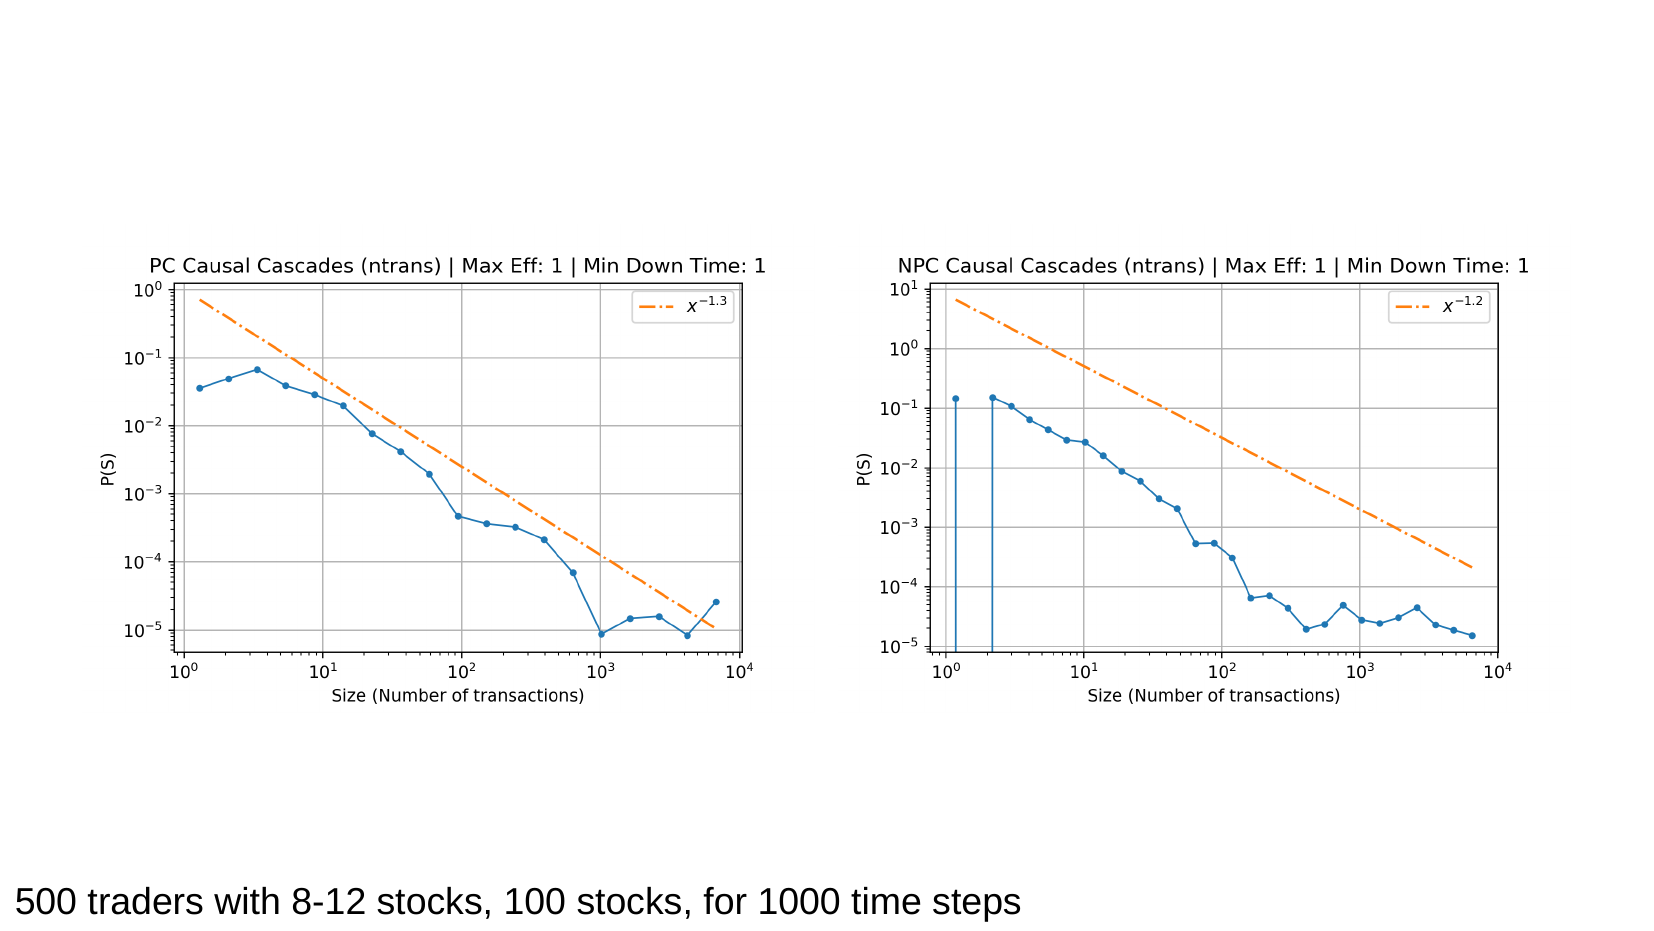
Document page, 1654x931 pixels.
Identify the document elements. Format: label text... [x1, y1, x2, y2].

text_box 500 traders with 8-12 stocks, 100 stocks, for 1000 time steps [0, 873, 1038, 931]
picture [82, 224, 815, 713]
picture [838, 224, 1571, 713]
